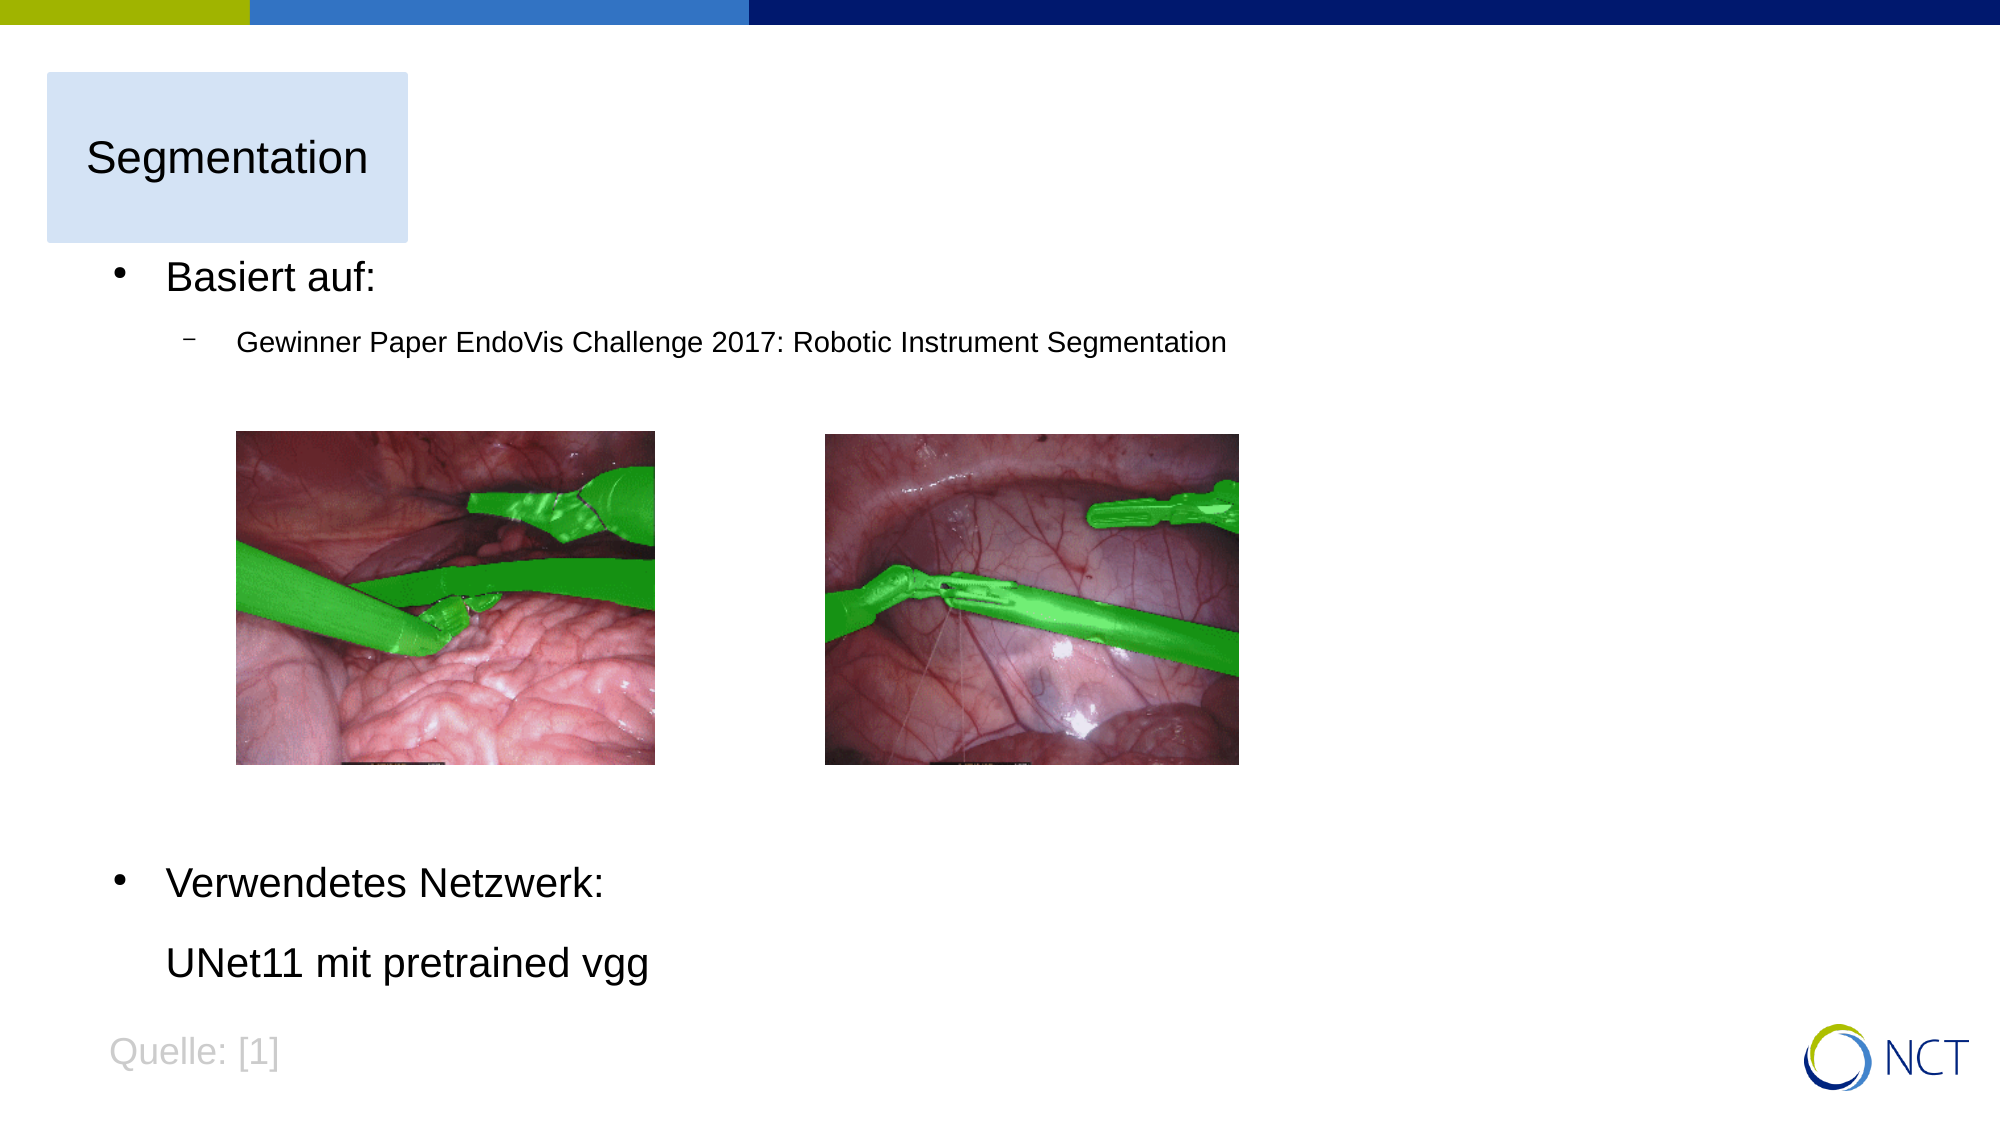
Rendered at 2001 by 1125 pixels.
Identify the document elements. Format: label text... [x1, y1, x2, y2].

text_box Quelle: [1] [94, 1023, 295, 1081]
picture [825, 434, 1239, 766]
picture [236, 431, 655, 766]
list Basiert auf: Gewinner Paper EndoVis Challenge 2017: Robotic Instrument Segmentation Verwendetes Netzwerk: UNet11 mit pretrained vgg [94, 249, 1886, 988]
text_box Segmentation [49, 75, 405, 240]
picture [1804, 1024, 1969, 1091]
